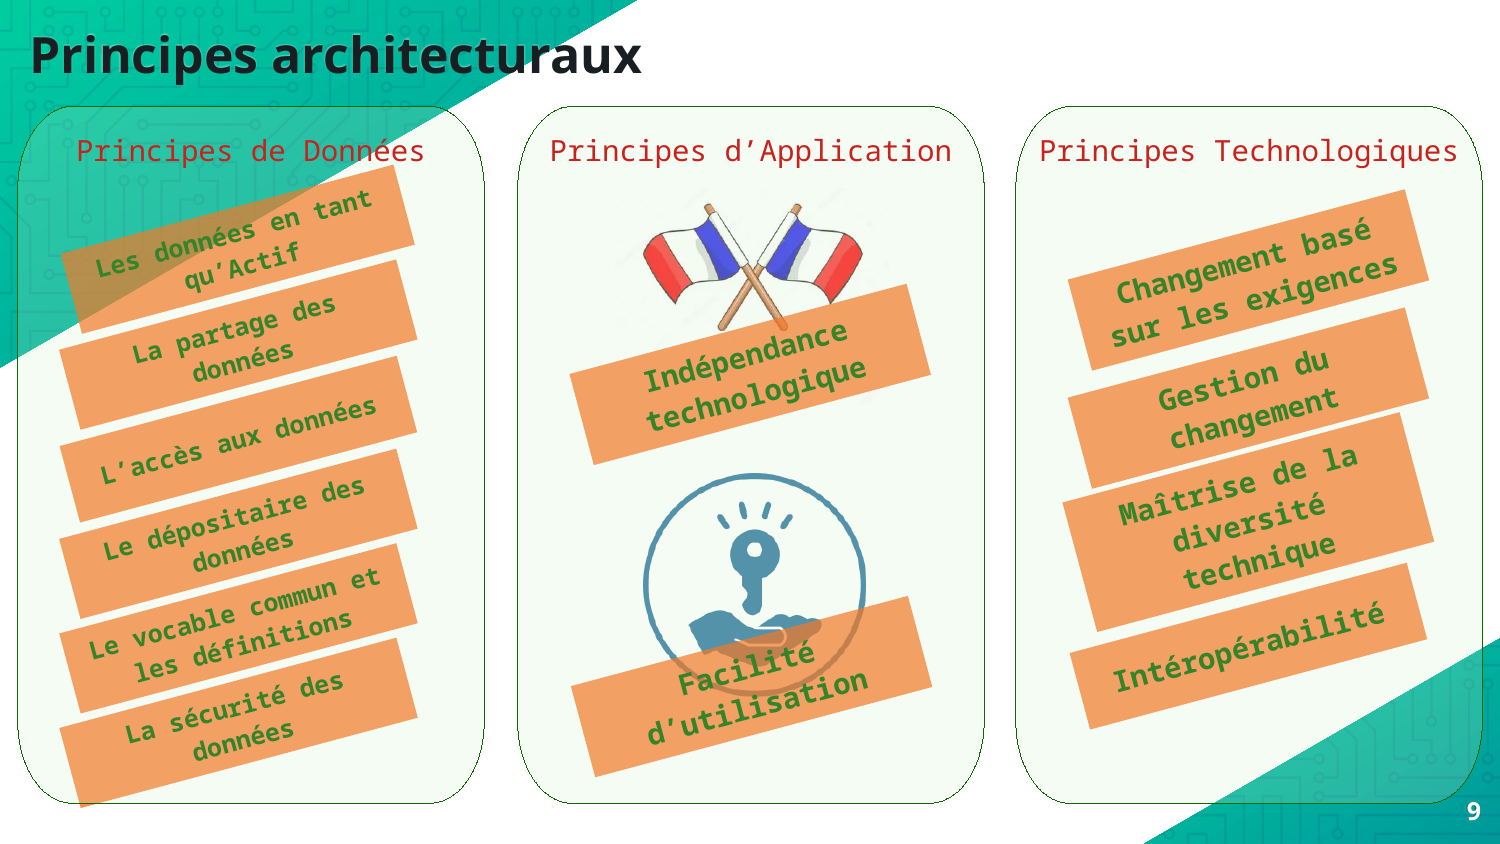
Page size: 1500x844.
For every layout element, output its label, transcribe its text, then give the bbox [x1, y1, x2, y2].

text_box [1037, 106, 1461, 123]
text_box [517, 290, 985, 804]
text_box [17, 290, 485, 804]
text_box Principes d’Application [517, 123, 985, 290]
title Principes architecturaux [29, 30, 1249, 89]
slide_number <numéro> [1391, 779, 1482, 844]
text_box Principes Technologiques [1015, 123, 1483, 290]
text_box [42, 106, 463, 123]
text_box [539, 106, 963, 123]
text_box [1015, 290, 1483, 804]
text_box Principes de Données [17, 123, 485, 290]
